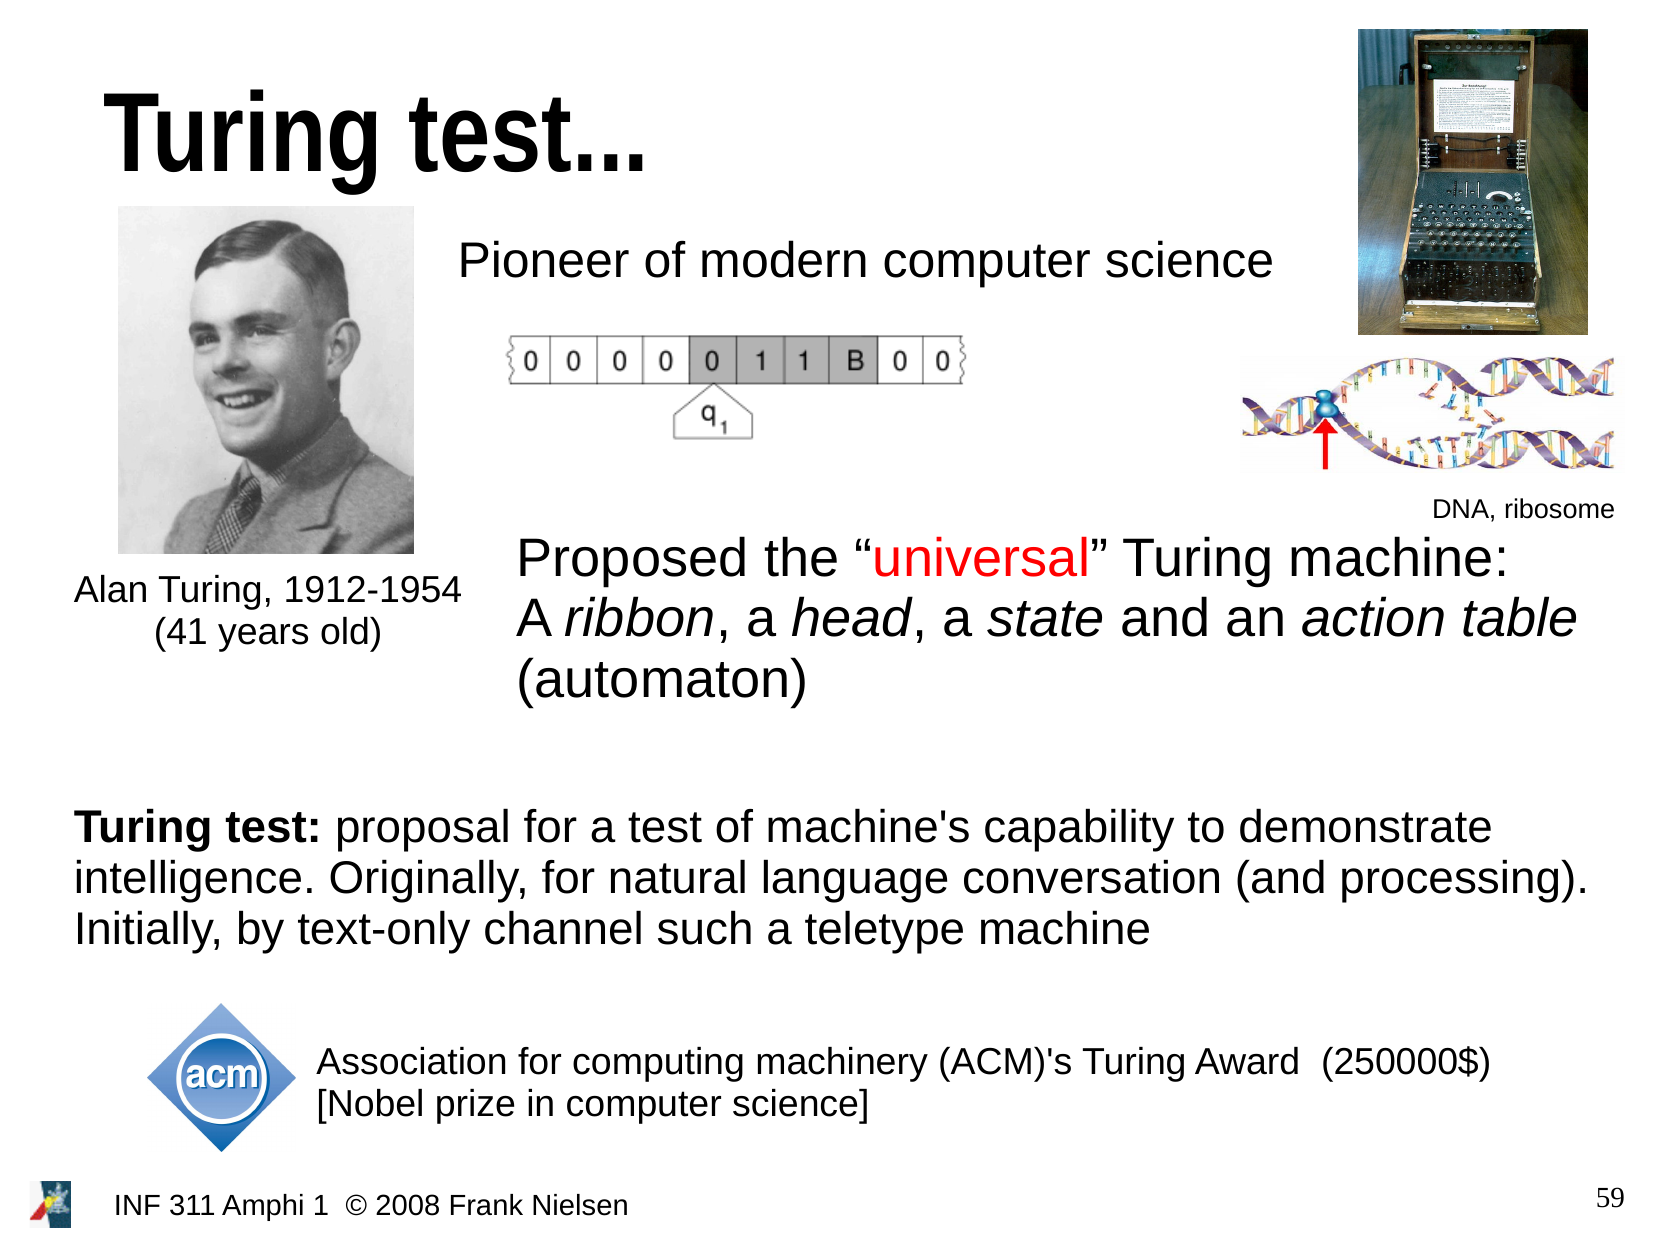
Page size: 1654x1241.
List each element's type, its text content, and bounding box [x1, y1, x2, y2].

picture [29, 1181, 71, 1228]
text_box Alan Turing, 1912-1954 (41 years old) [59, 561, 488, 660]
picture [501, 331, 971, 443]
text_box Association for computing machinery (ACM)'s Turing Award (250000$) [Nobel prize in computer science] [301, 1033, 1506, 1133]
picture [1240, 352, 1625, 473]
text_box DNA, ribosome [1417, 486, 1630, 532]
text_box Proposed the “universal” Turing machine: A ribbon, a head, a state and an action table (automaton) [501, 519, 1595, 717]
text_box Pioneer of modern computer science [442, 224, 1290, 296]
text_box Turing test: proposal for a test of machine's capability to demonstrate intelligence. Originally, for natural language conversation (and processing). Initially, by text-only channel such a teletype machine [59, 793, 1605, 963]
picture [147, 1003, 296, 1152]
picture [118, 206, 414, 554]
text_box Turing test... [88, 59, 666, 203]
picture [1358, 29, 1588, 335]
